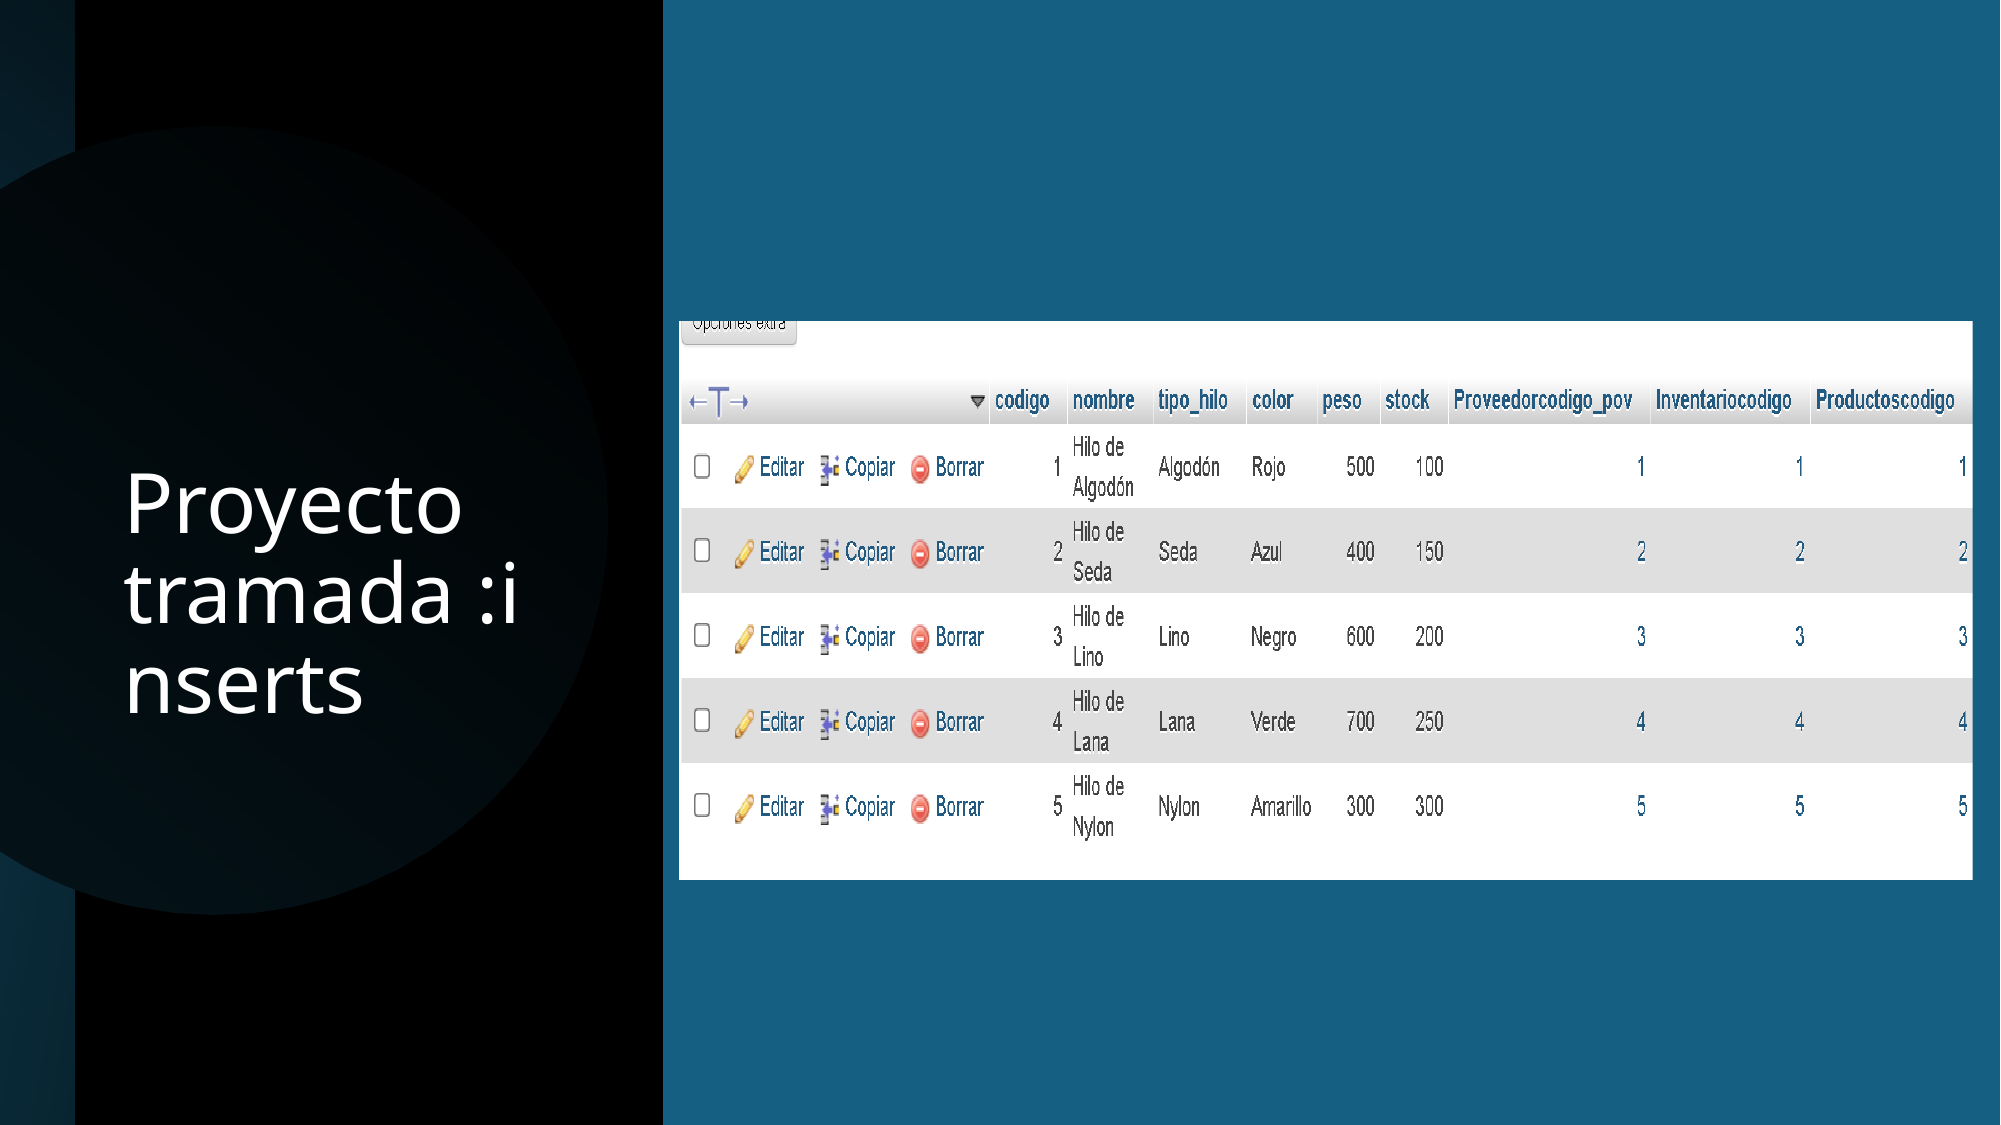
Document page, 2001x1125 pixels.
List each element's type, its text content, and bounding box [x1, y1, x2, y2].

picture [679, 321, 1973, 880]
title Proyecto tramada :inserts [108, 453, 581, 958]
text_box [0, 0, 2000, 1125]
